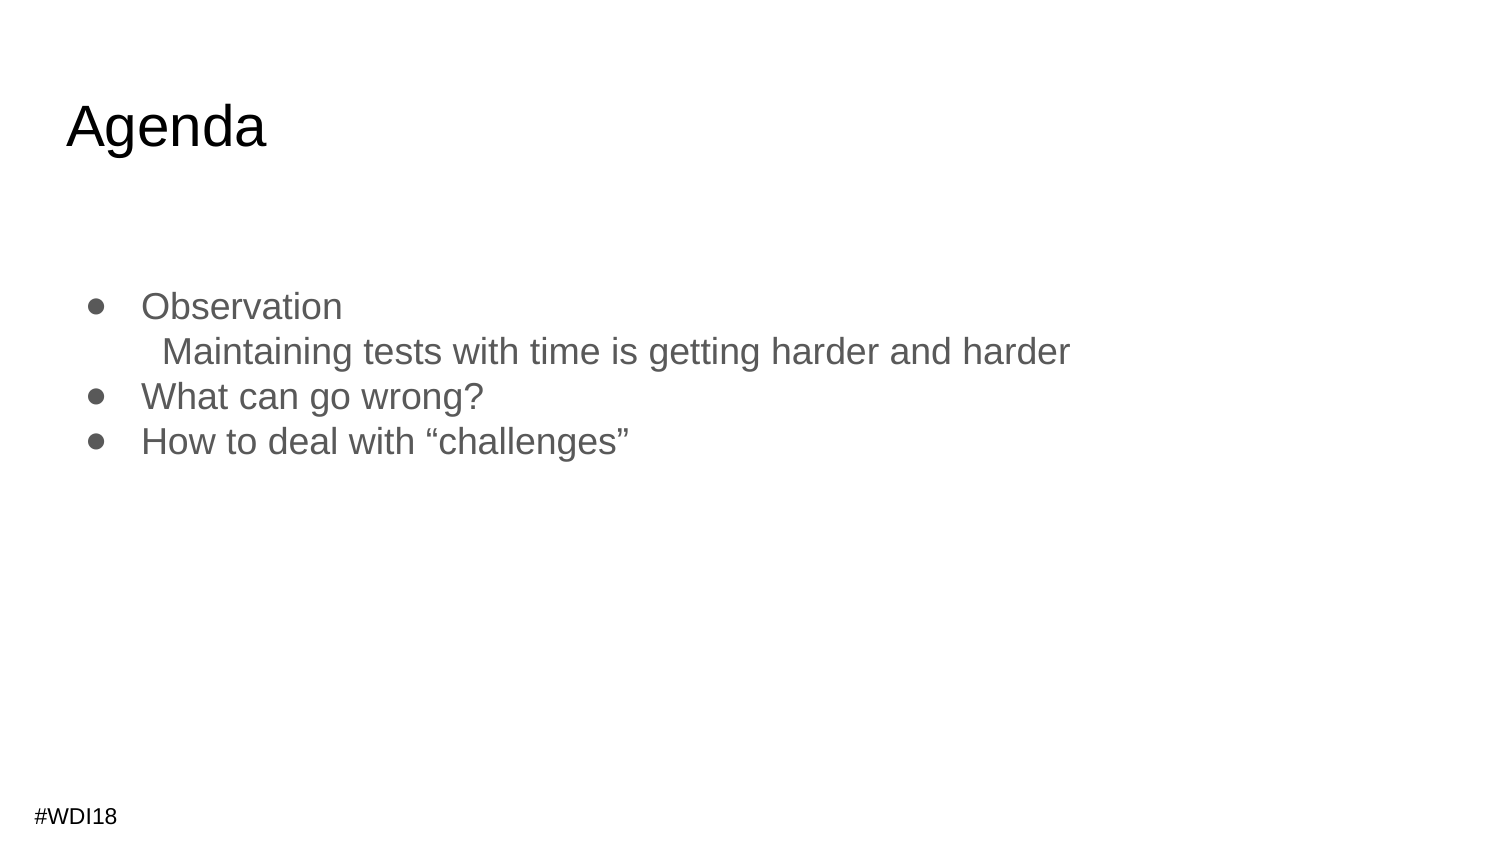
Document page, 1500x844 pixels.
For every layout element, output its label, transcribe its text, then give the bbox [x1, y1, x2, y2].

text_box #WDI18 [0, 786, 247, 844]
title Agenda [51, 72, 1449, 167]
list Observation Maintaining tests with time is getting harder and harder What can go wrong? How to deal with “challenges” [51, 189, 1449, 750]
